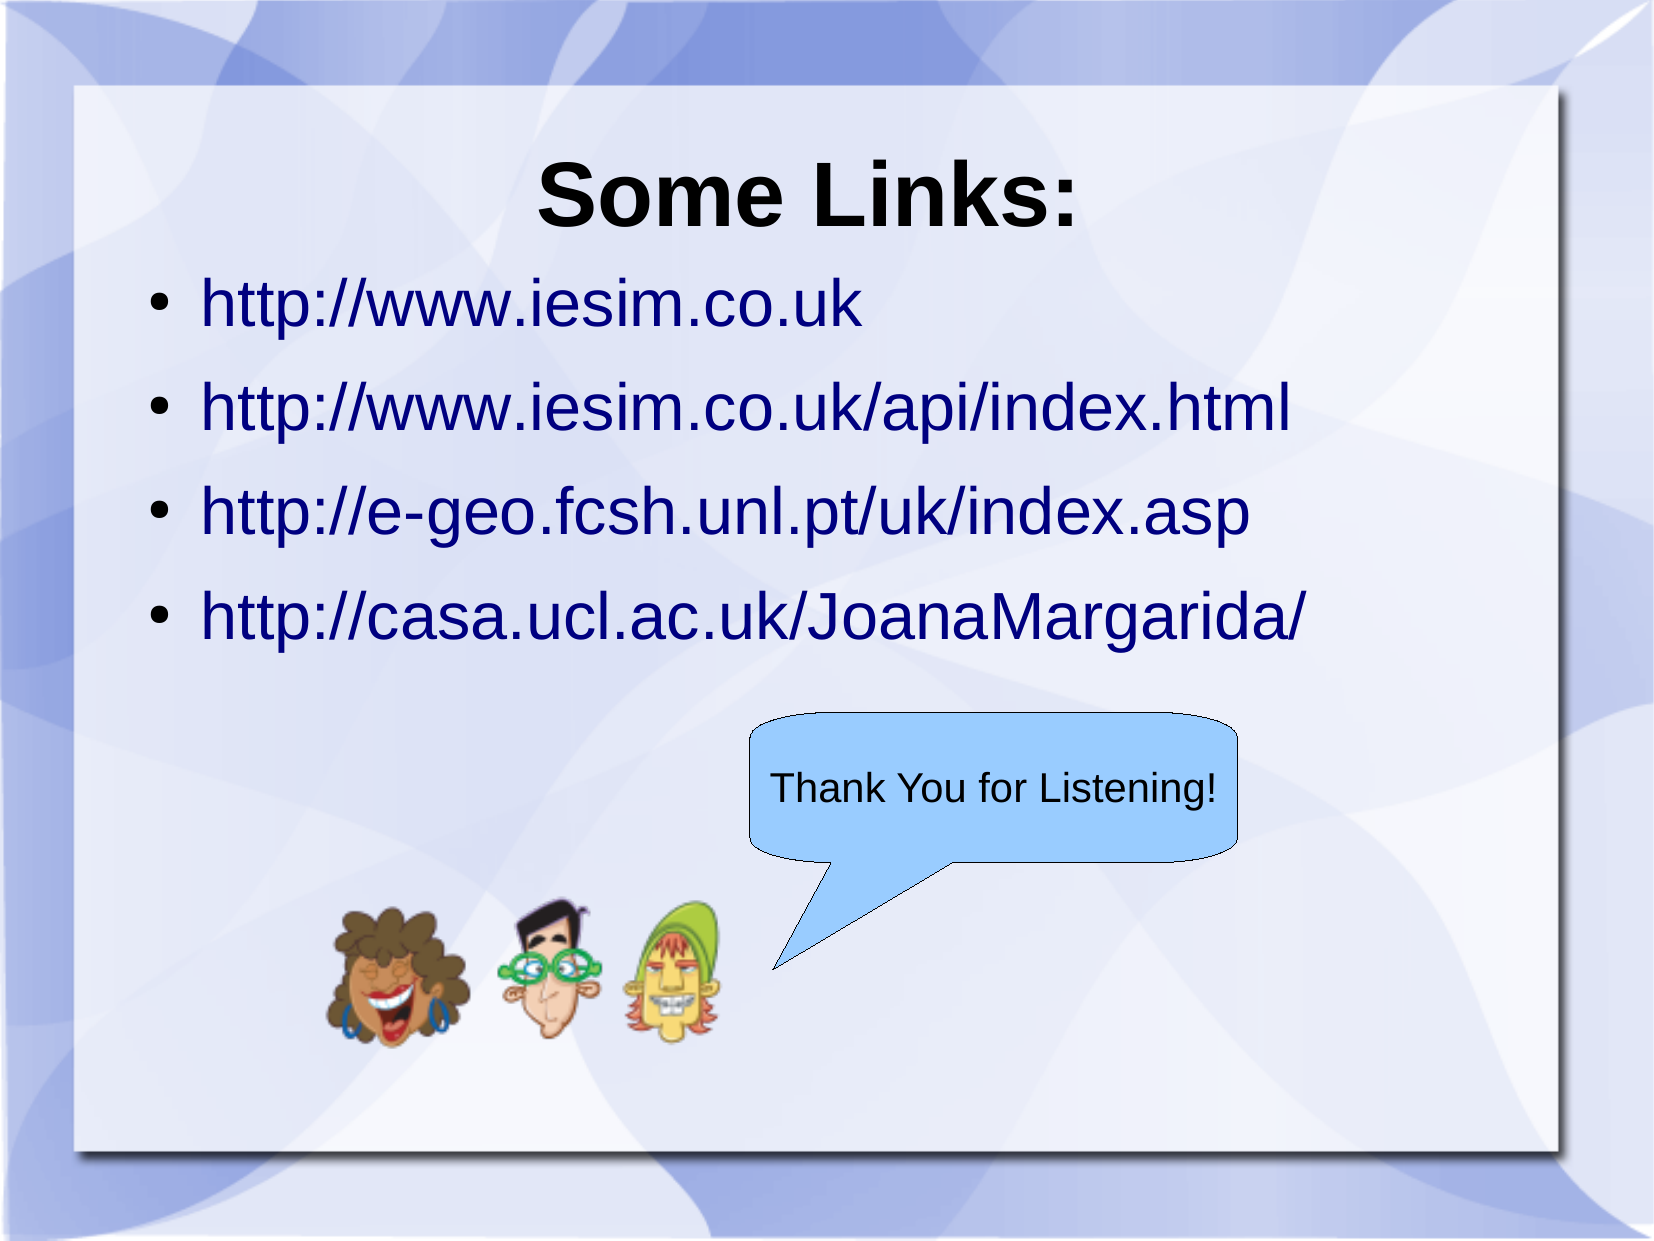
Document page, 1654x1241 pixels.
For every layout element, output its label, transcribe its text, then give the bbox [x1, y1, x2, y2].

list http://www.iesim.co.uk http://www.iesim.co.uk/api/index.html http://e-geo.fcsh.unl.pt/uk/index.asp http://casa.ucl.ac.uk/JoanaMargarida/ [129, 265, 1489, 666]
picture [0, 0, 1654, 1241]
title Some Links: [82, 98, 1536, 291]
text_box Thank You for Listening! [749, 712, 1238, 970]
